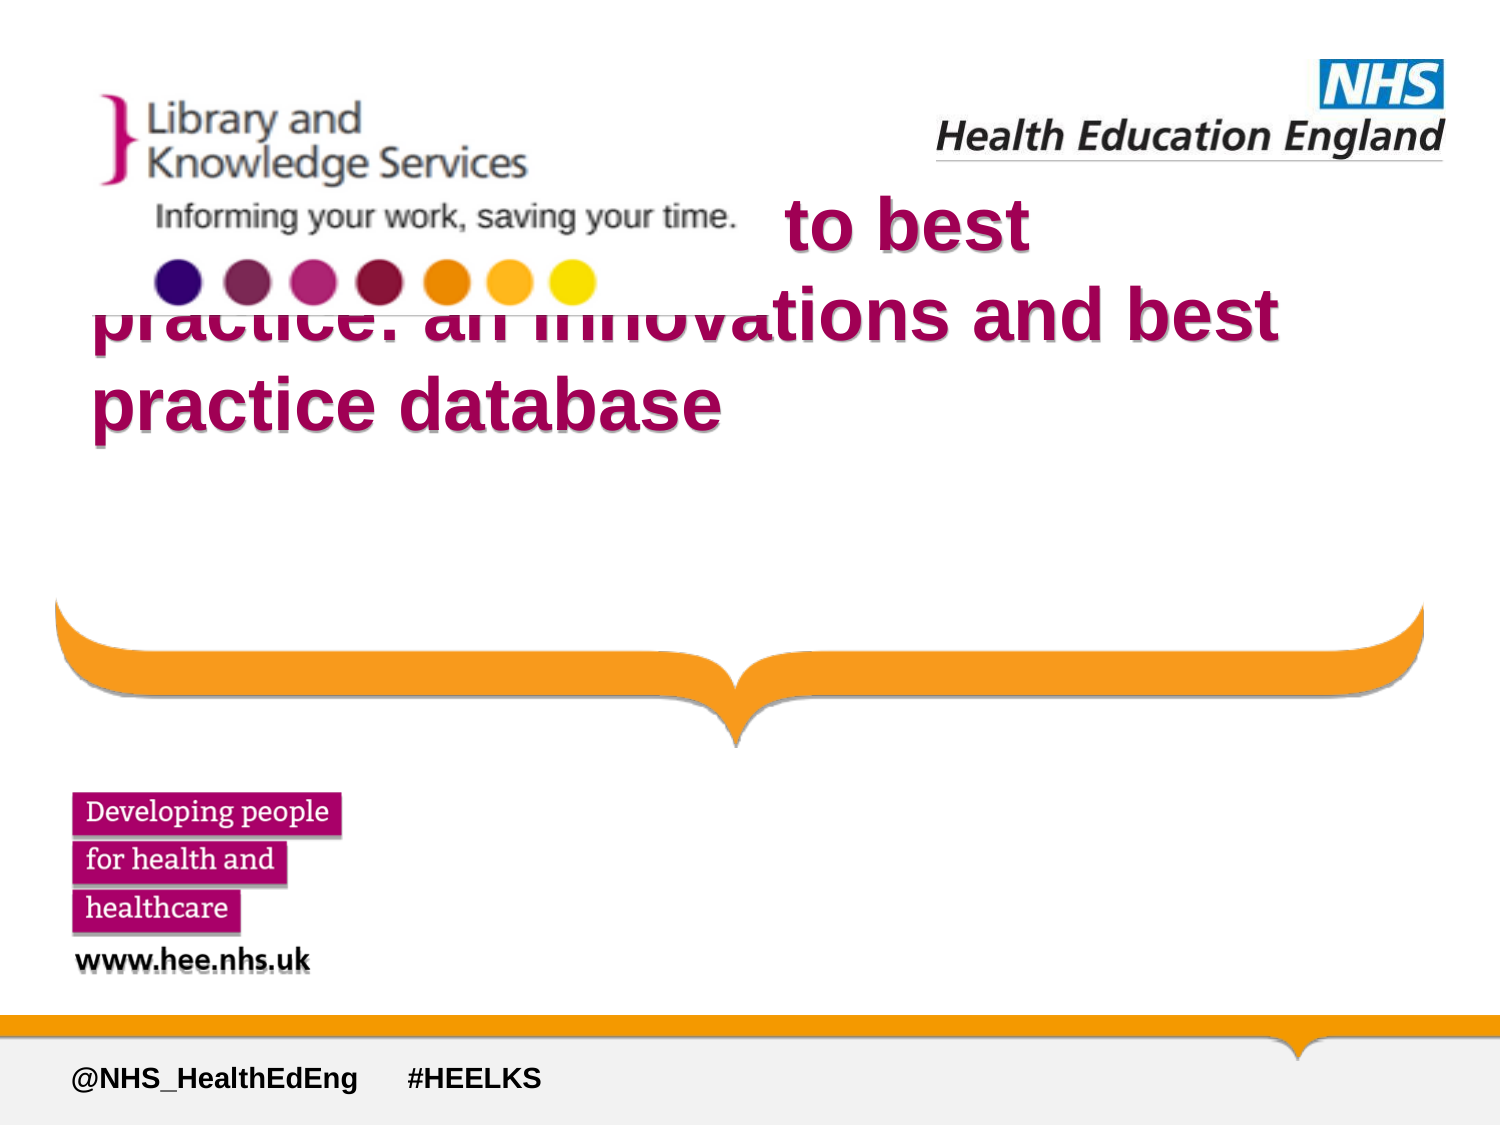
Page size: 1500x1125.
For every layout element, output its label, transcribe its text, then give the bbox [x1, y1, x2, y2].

picture [58, 778, 354, 983]
title Connecting people to best practice: an innovations and best practice database [148, 344, 1424, 456]
picture [55, 597, 1424, 744]
text_box @NHS_HealthEdEng #HEELKS [55, 1052, 932, 1113]
picture [92, 88, 771, 315]
